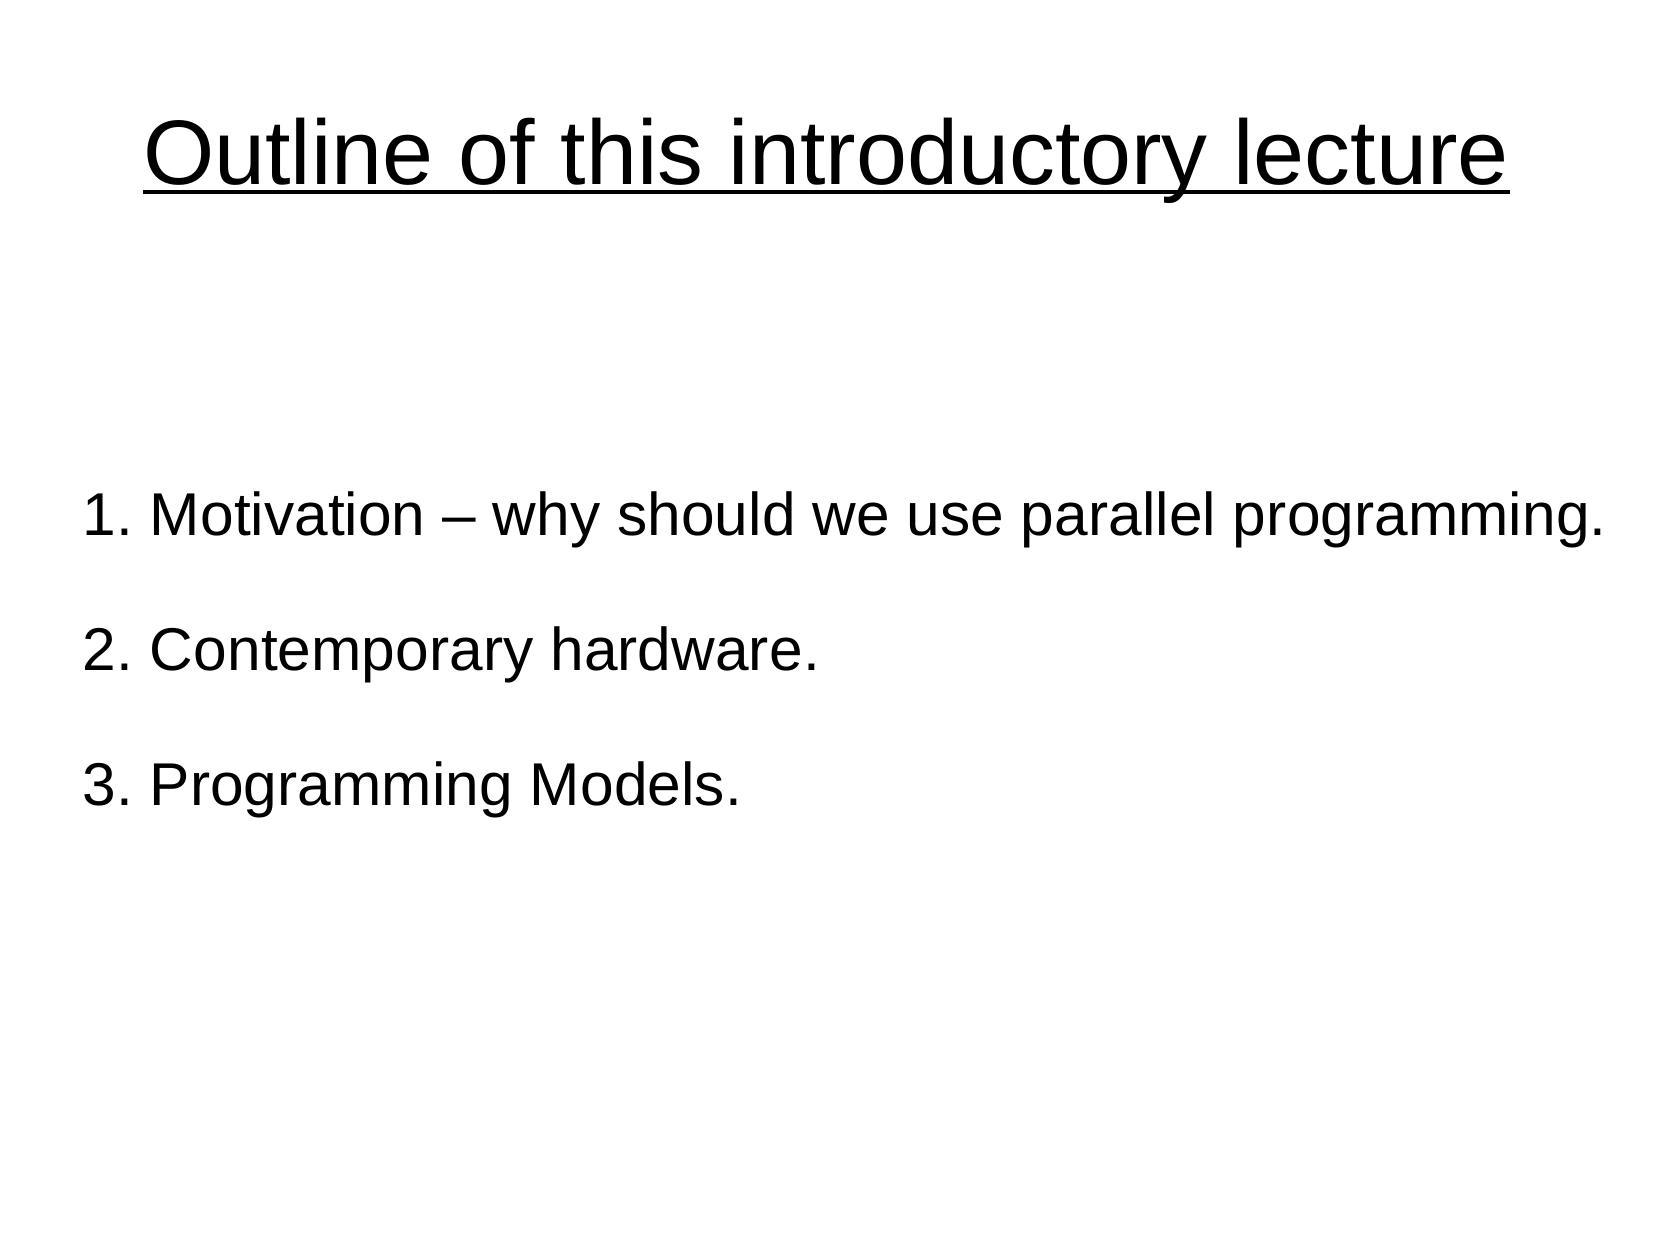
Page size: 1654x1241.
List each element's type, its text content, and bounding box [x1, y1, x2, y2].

subtitle 1. Motivation – why should we use parallel programming. 2. Contemporary hardware. 3. Programming Models. [82, 290, 1630, 1010]
title Outline of this introductory lecture [82, 68, 1571, 237]
